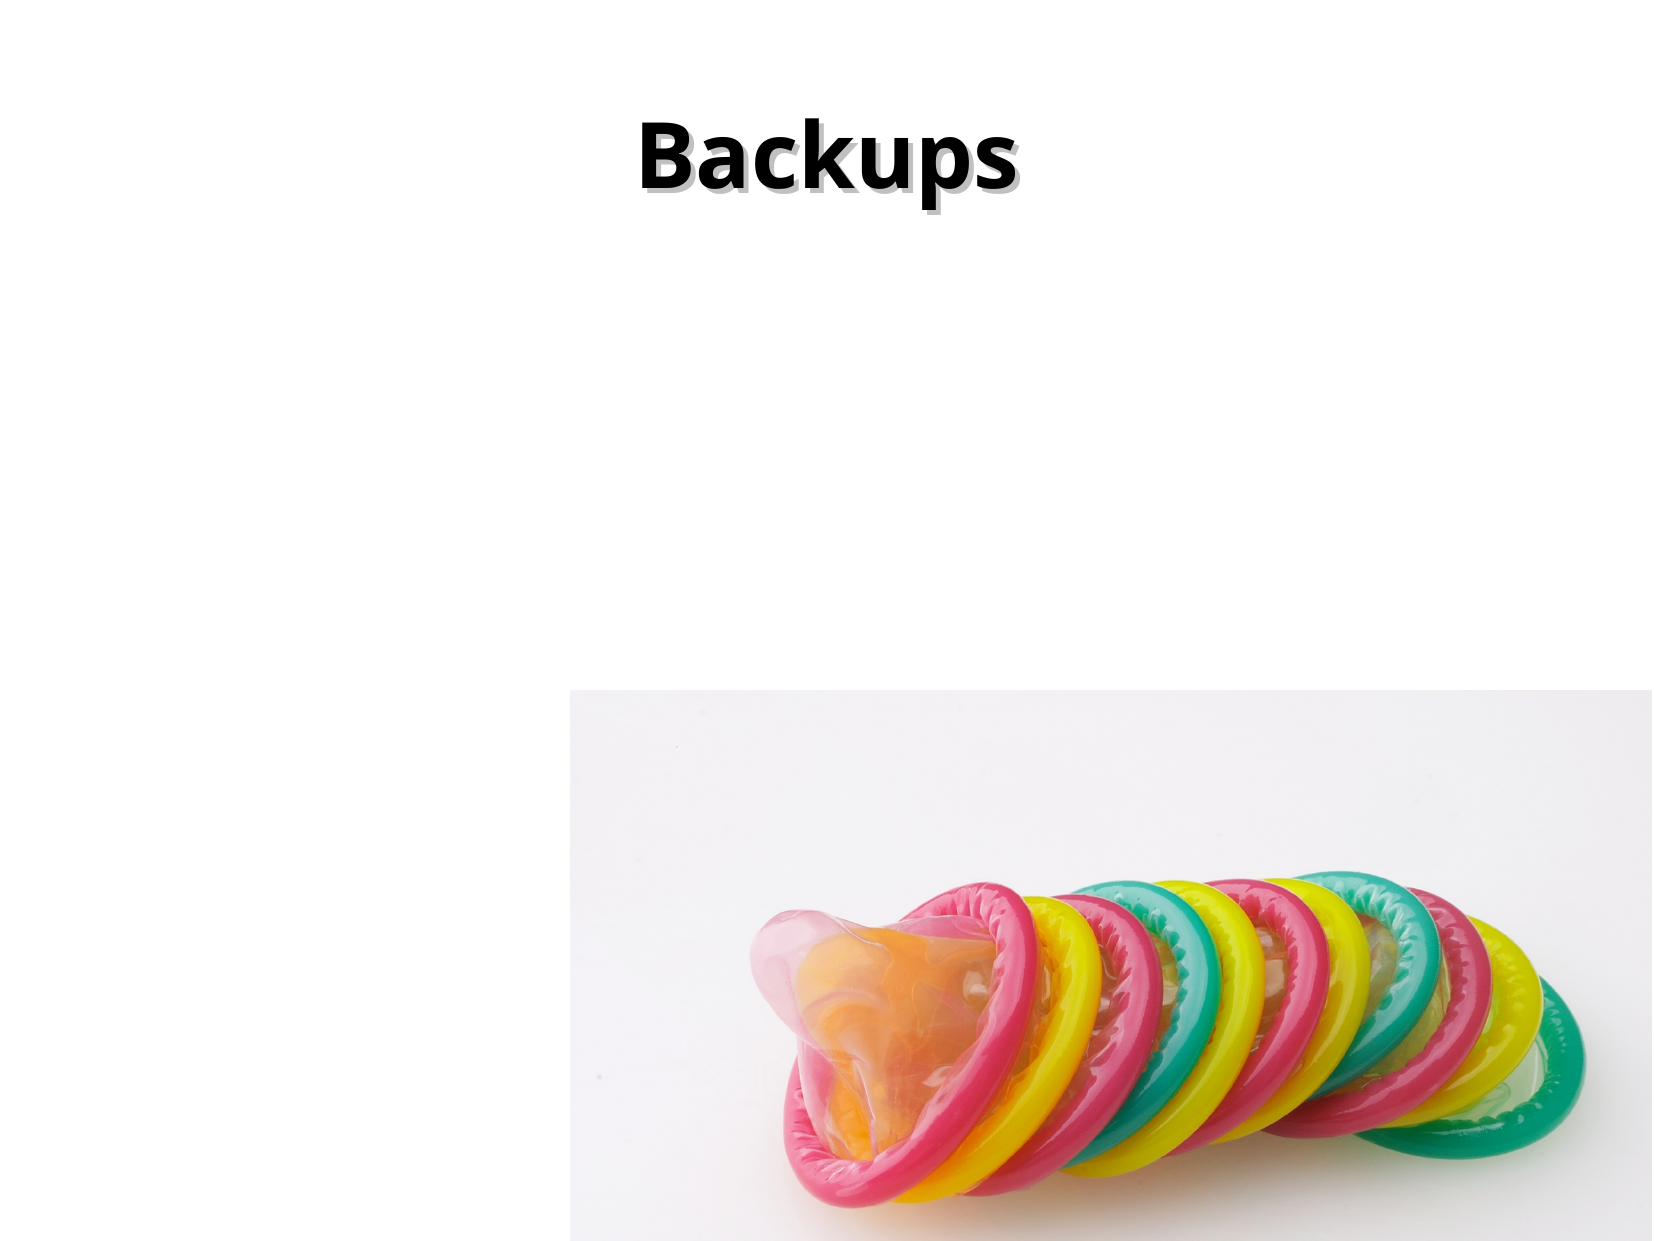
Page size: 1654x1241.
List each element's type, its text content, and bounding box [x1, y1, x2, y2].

picture [570, 690, 1652, 1241]
title Backups [82, 49, 1571, 257]
